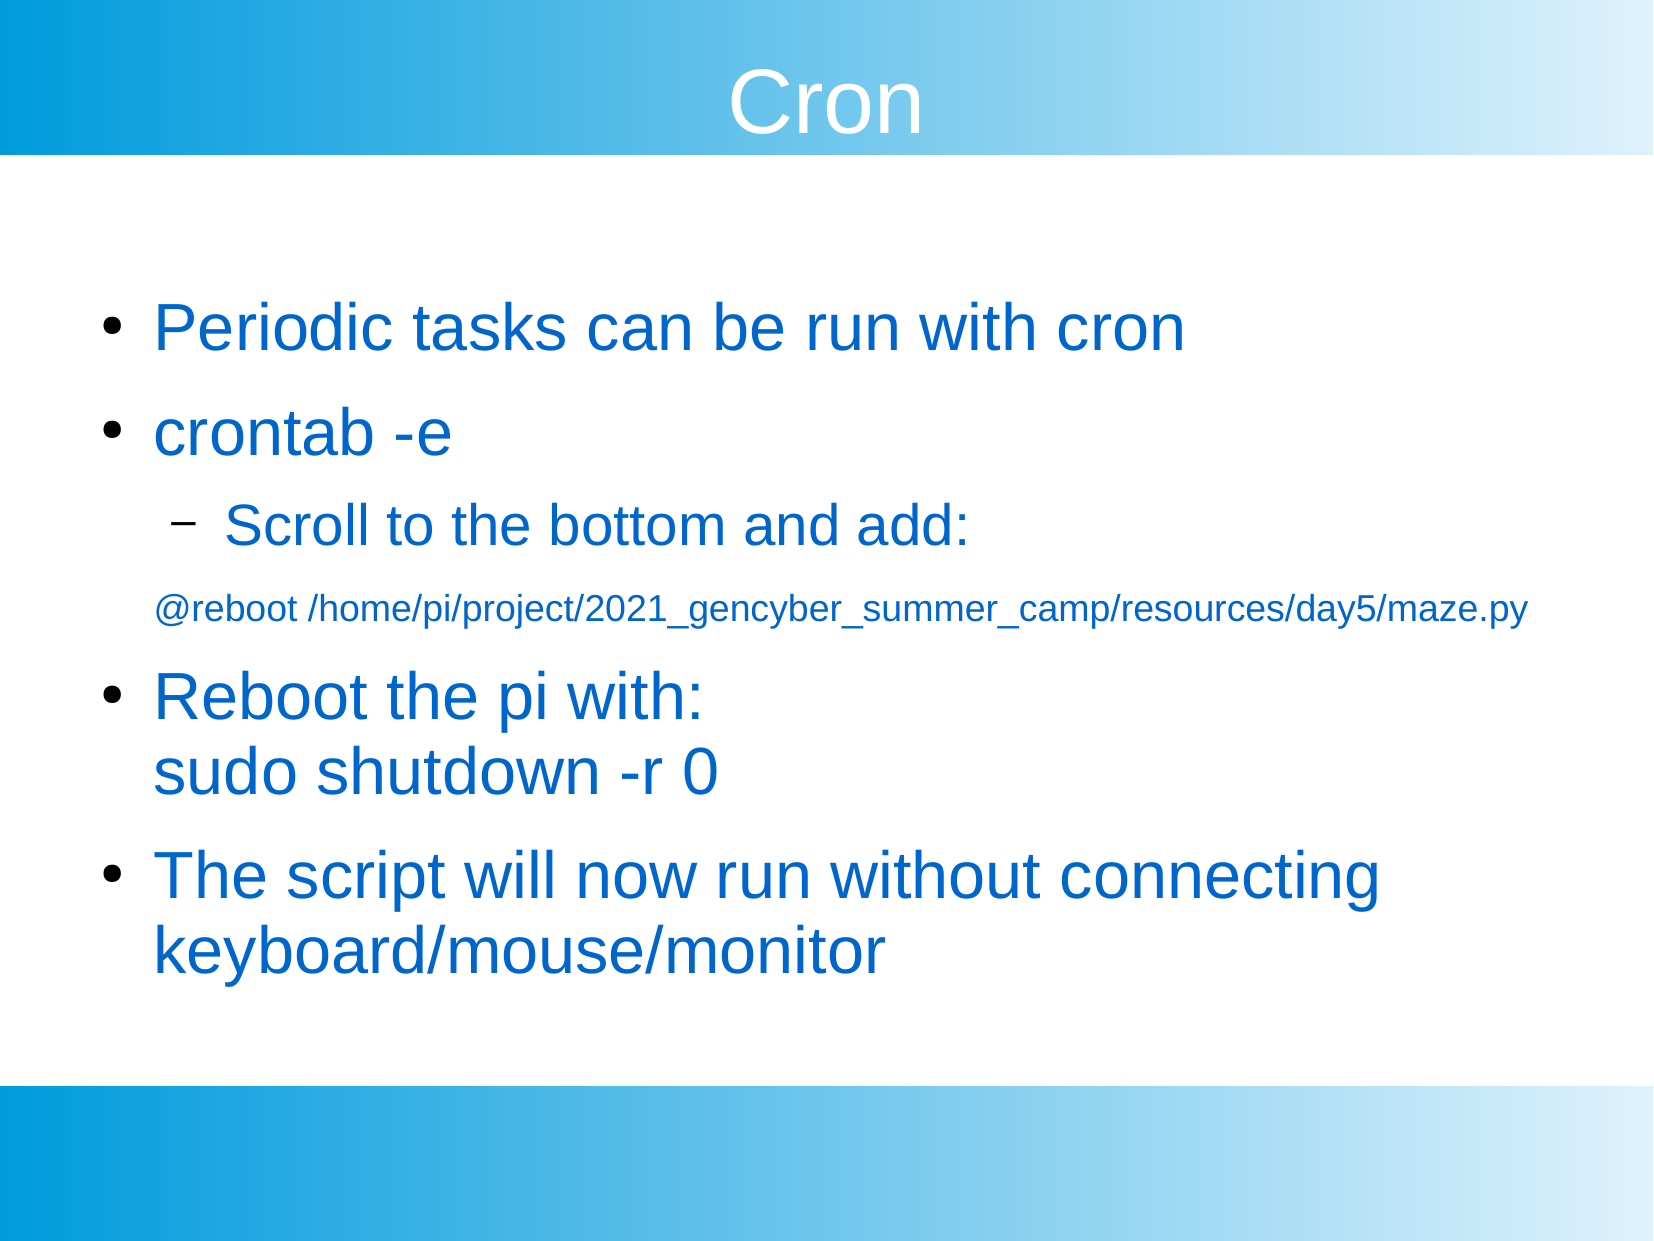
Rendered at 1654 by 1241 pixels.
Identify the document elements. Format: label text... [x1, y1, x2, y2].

title Cron [82, 49, 1571, 155]
list Periodic tasks can be run with cron crontab -e Scroll to the bottom and add: @reboot /home/pi/project/2021_gencyber_summer_camp/resources/day5/maze.py Reboot the pi with: sudo shutdown -r 0 The script will now run without connecting keyboard/mouse/monitor [82, 290, 1571, 1010]
